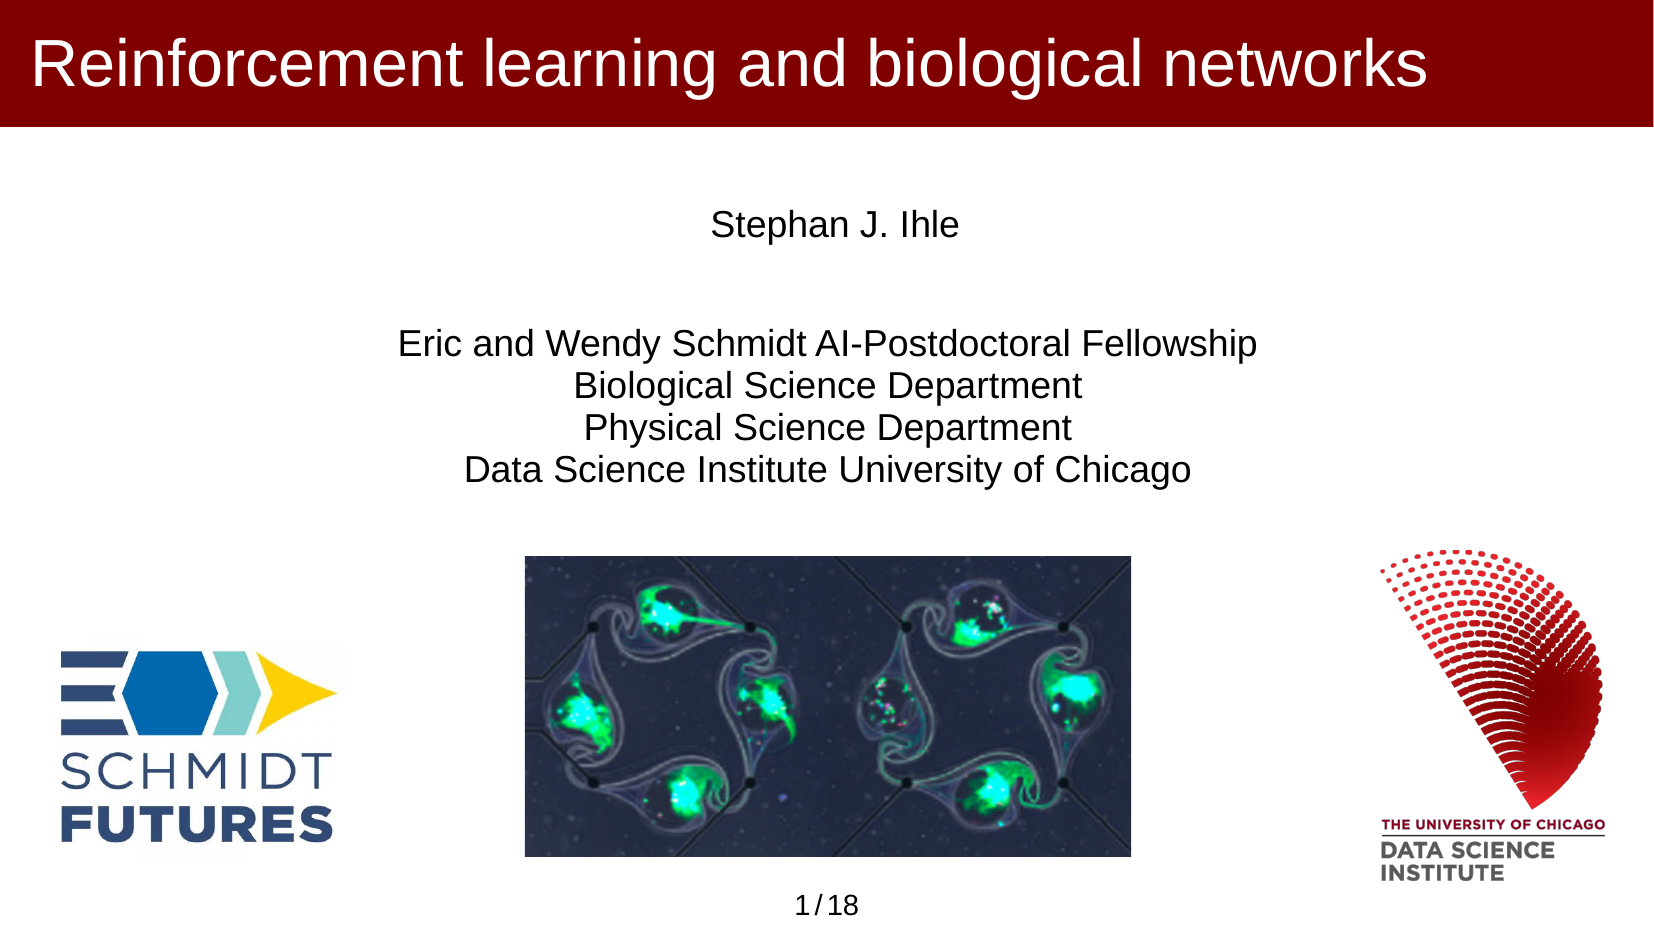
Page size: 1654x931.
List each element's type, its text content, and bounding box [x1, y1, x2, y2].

text_box Reinforcement learning and biological networks [15, 19, 1631, 109]
text_box Stephan J. Ihle [695, 195, 976, 253]
picture [524, 556, 1132, 857]
text_box Eric and Wendy Schmidt AI-Postdoctoral Fellowship Biological Science Department Physical Science Department Data Science Institute University of Chicago [381, 315, 1274, 499]
text_box [0, 0, 1654, 127]
picture [51, 633, 346, 861]
picture [1380, 550, 1605, 881]
